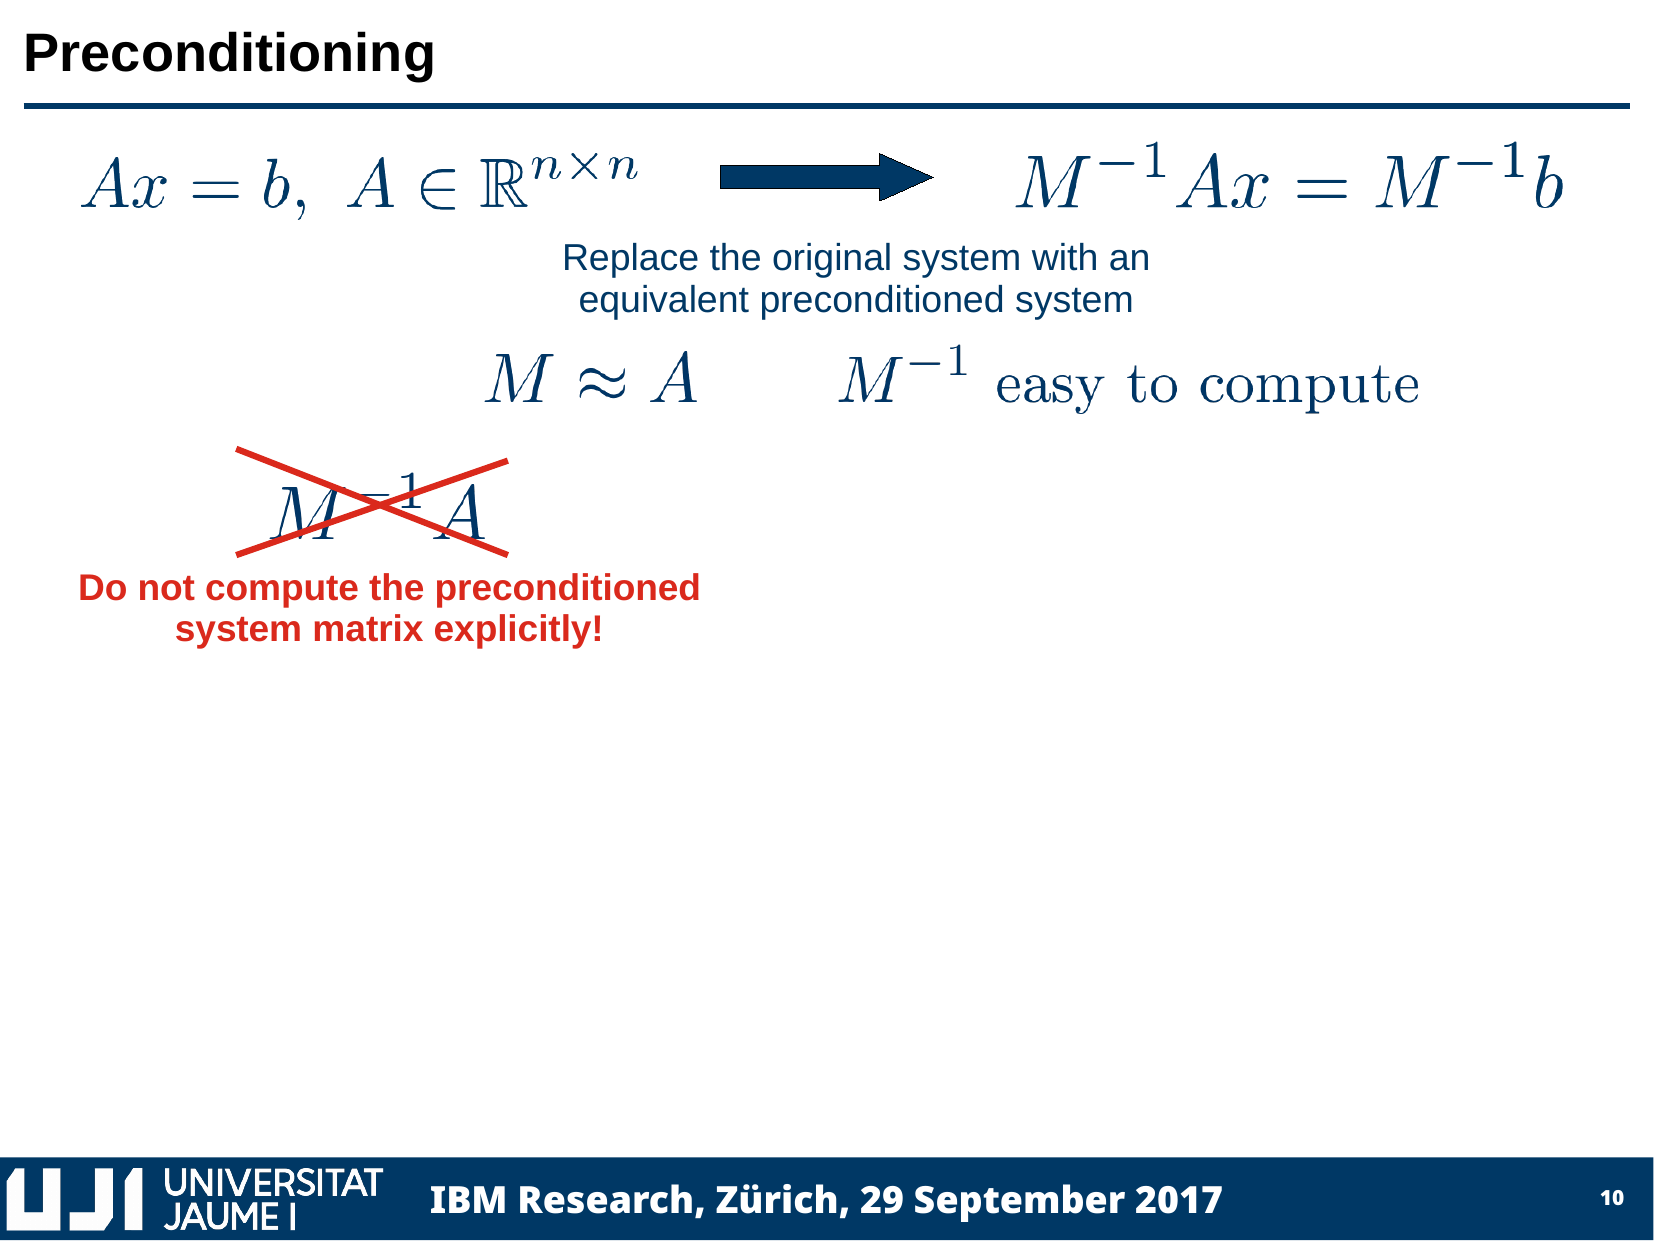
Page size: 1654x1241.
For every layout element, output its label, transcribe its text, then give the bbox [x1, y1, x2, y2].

picture [0, 1158, 390, 1241]
picture [391, 473, 485, 539]
picture [81, 153, 638, 220]
picture [269, 472, 368, 539]
picture [295, 509, 455, 539]
picture [307, 472, 462, 501]
title Preconditioning [23, 0, 1630, 107]
picture [484, 351, 697, 402]
picture [838, 344, 1418, 414]
text_box [720, 153, 934, 201]
list Replace the original system with an equivalent preconditioned system [437, 236, 1205, 343]
picture [1015, 141, 1563, 208]
text_box Do not compute the preconditioned system matrix explicitly! [0, 566, 733, 650]
